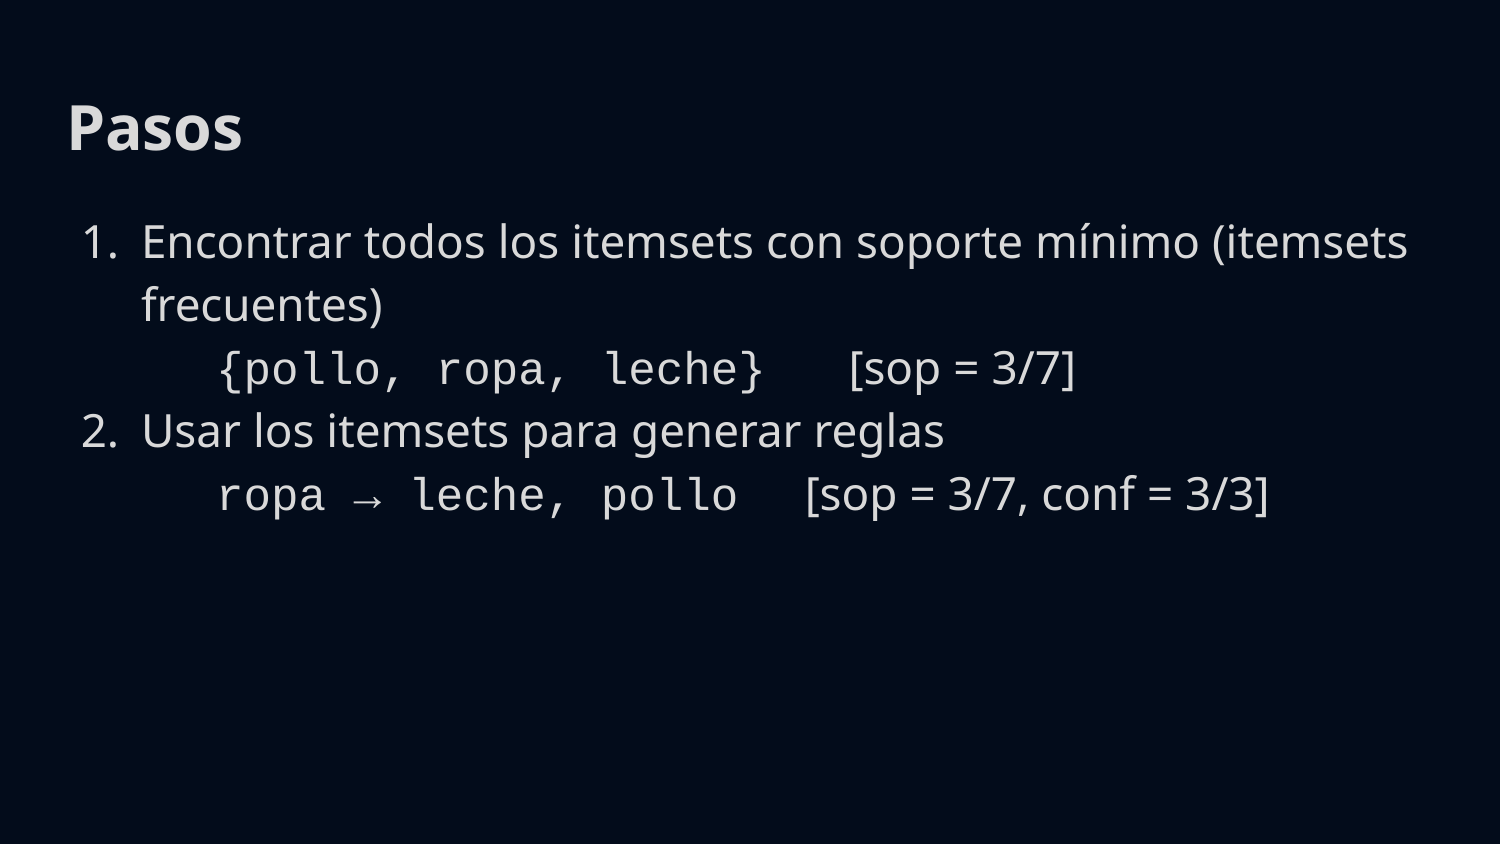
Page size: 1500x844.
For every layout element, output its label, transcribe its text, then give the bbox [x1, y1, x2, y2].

list Encontrar todos los itemsets con soporte mínimo (itemsets frecuentes) {pollo, ropa, leche} [sop = 3/7] Usar los itemsets para generar reglas ropa → leche, pollo [sop = 3/7, conf = 3/3] [51, 189, 1500, 750]
title Pasos [51, 72, 1449, 167]
